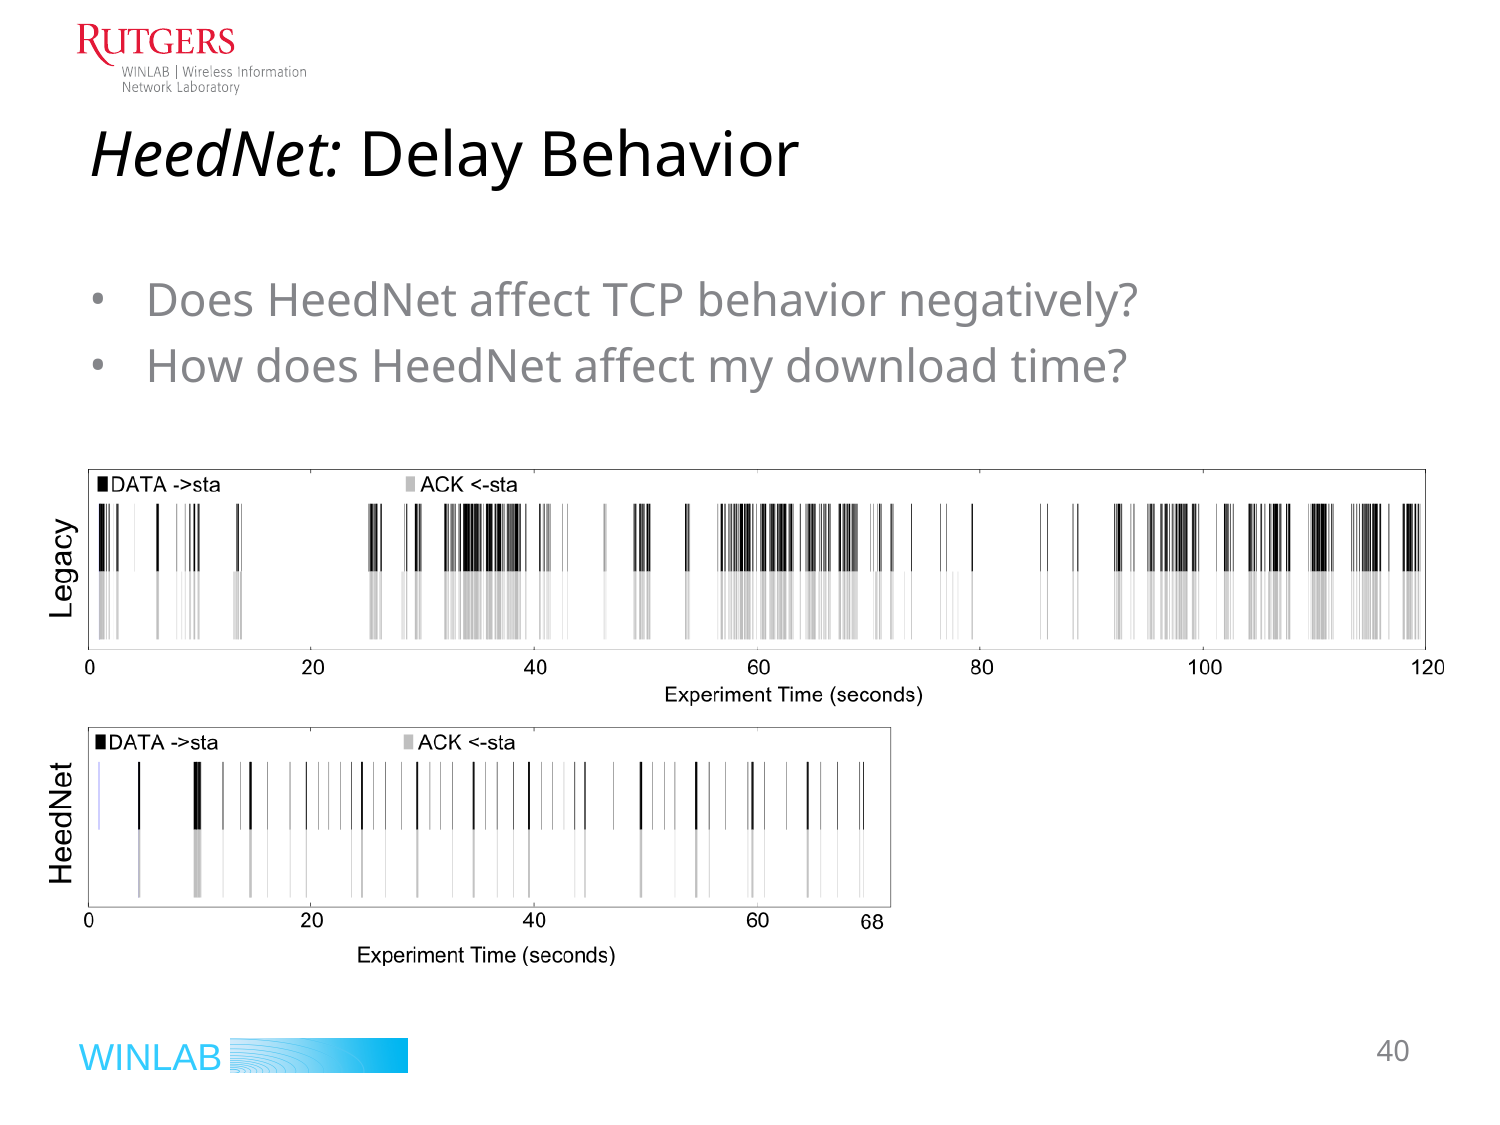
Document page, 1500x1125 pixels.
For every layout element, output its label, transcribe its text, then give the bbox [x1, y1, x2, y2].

title HeedNet: Delay Behavior [75, 81, 1426, 221]
text_box Does HeedNet affect TCP behavior negatively? How does HeedNet affect my download time? [74, 262, 1463, 451]
picture [49, 469, 1444, 966]
picture [230, 1038, 383, 1073]
